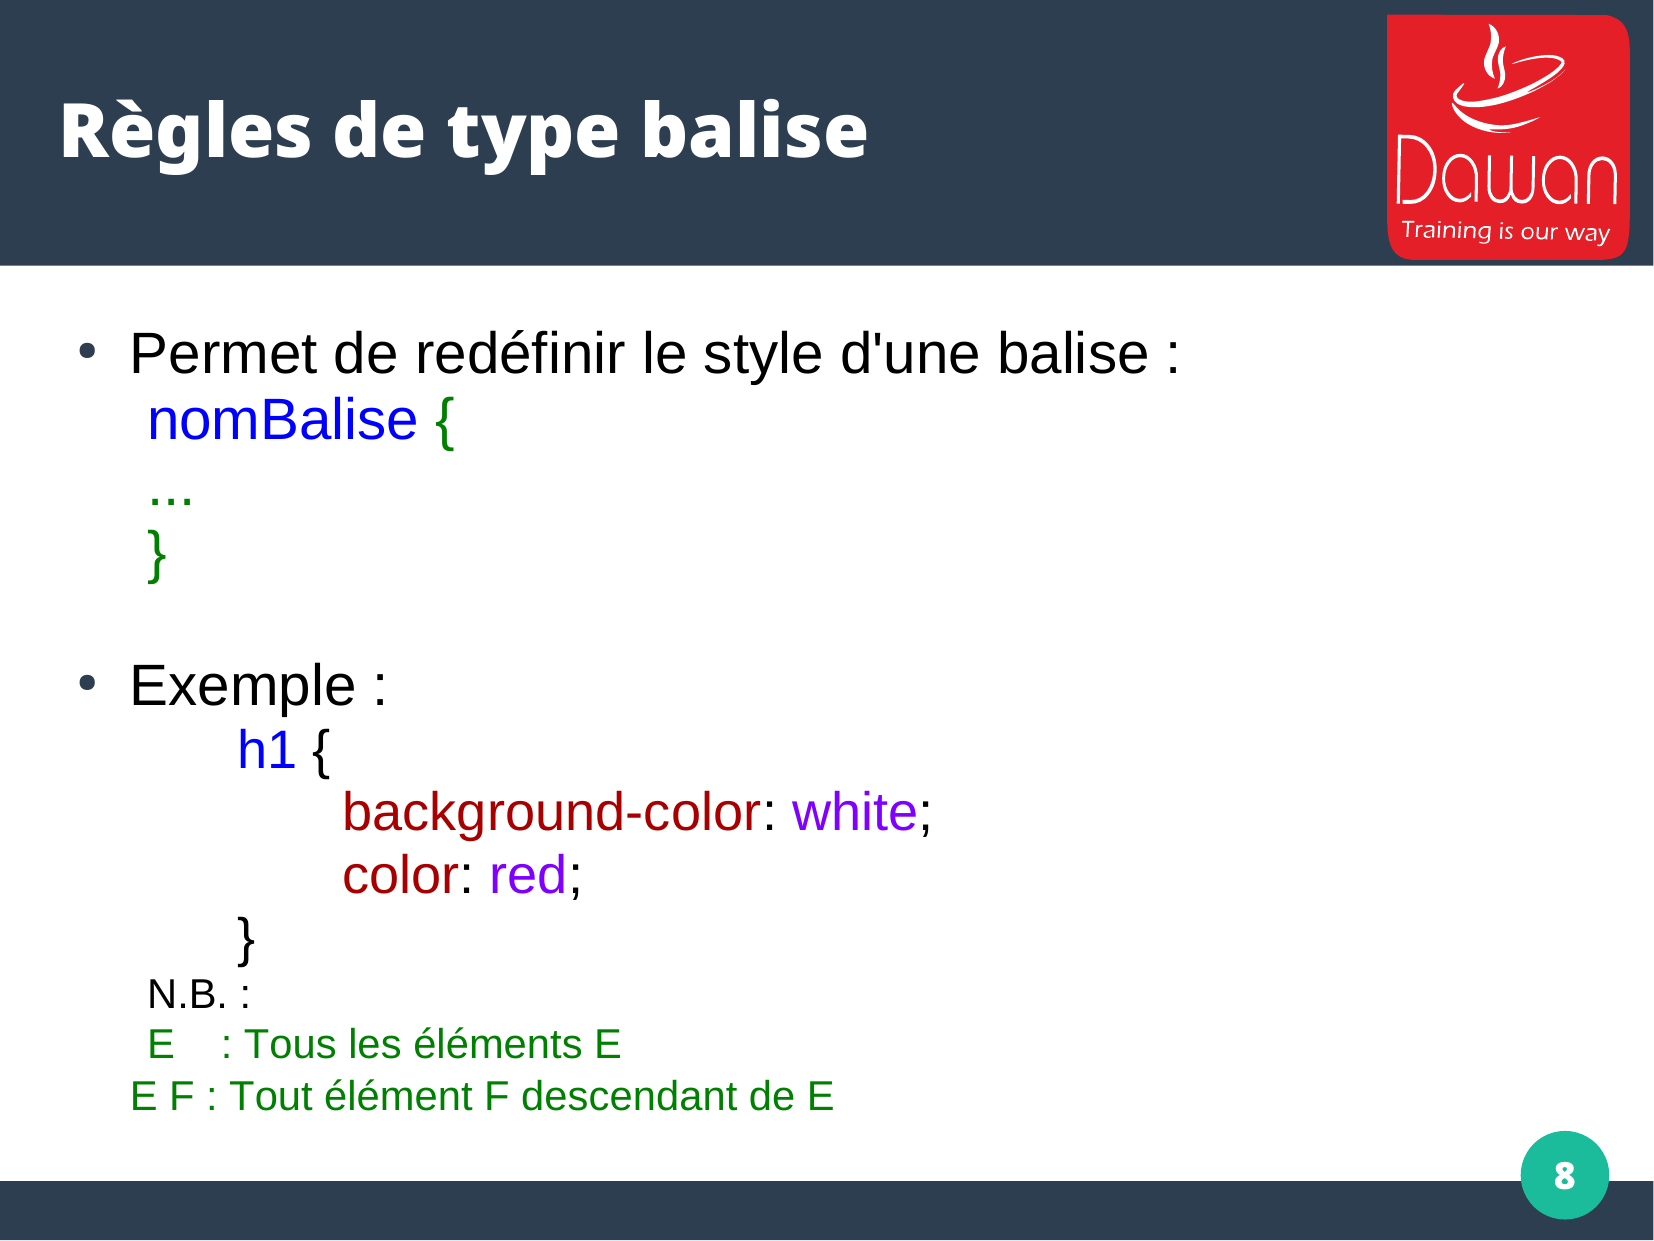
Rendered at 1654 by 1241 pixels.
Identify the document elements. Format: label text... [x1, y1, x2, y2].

picture [1387, 14, 1630, 260]
title Règles de type balise [59, 49, 1387, 207]
list Permet de redéfinir le style d'une balise : nomBalise { ... } Exemple : h1 { background-color: white; color: red; } N.B. : E : Tous les éléments E E F : Tout élément F descendant de E [59, 324, 1595, 1152]
